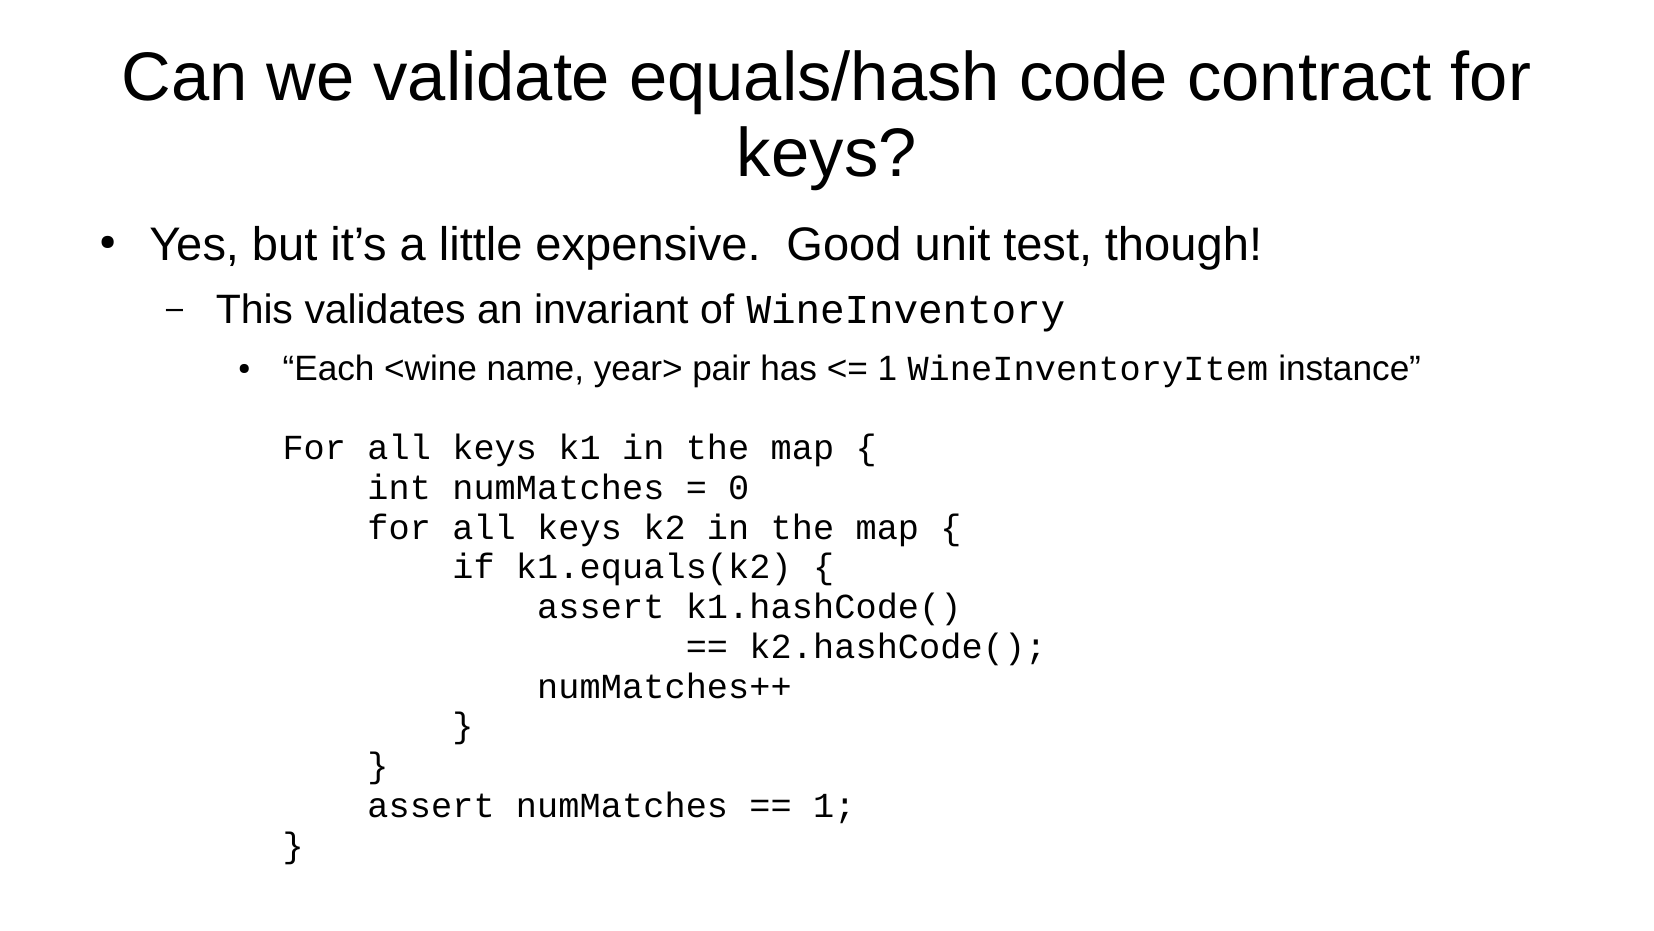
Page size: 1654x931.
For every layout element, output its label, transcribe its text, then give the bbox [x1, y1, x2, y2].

list Yes, but it’s a little expensive. Good unit test, though! This validates an invariant of WineInventory “Each <wine name, year> pair has <= 1 WineInventoryItem instance” For all keys k1 in the map { int numMatches = 0 for all keys k2 in the map { if k1.equals(k2) { assert k1.hashCode() == k2.hashCode(); numMatches++ } } assert numMatches == 1; } [82, 217, 1571, 916]
title Can we validate equals/hash code contract for keys? [82, 37, 1571, 193]
